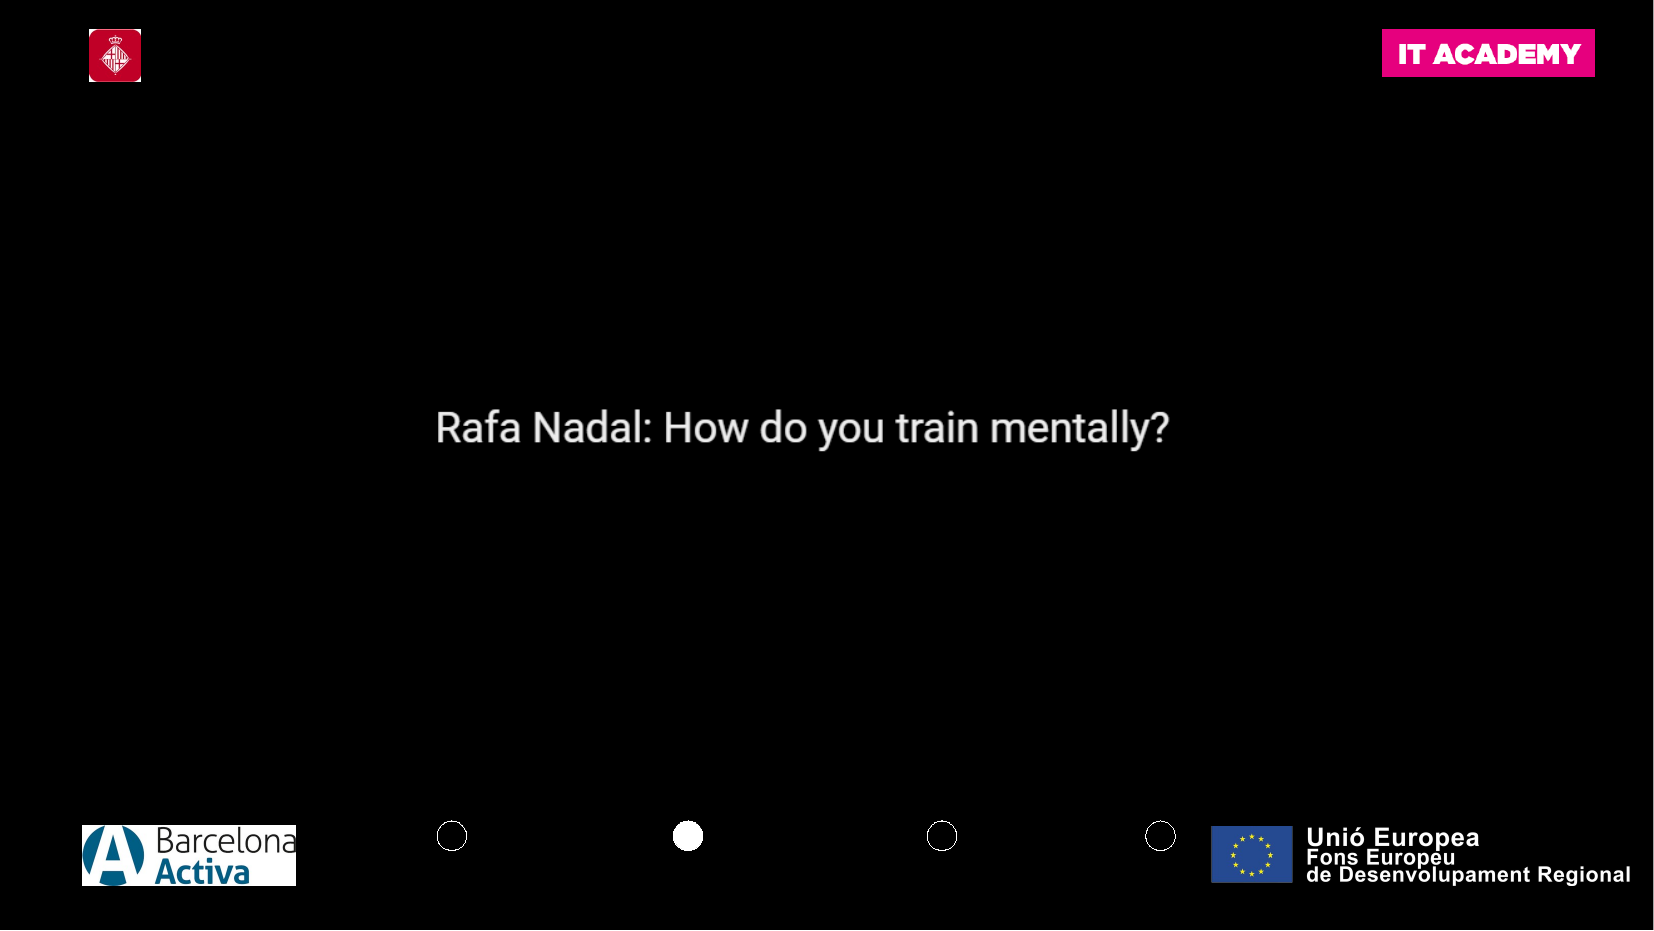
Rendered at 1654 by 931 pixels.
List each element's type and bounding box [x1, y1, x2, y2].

picture [422, 383, 1241, 493]
picture [1382, 29, 1595, 77]
picture [89, 29, 141, 82]
text_box [437, 820, 467, 851]
text_box [1145, 820, 1176, 851]
text_box [927, 820, 957, 851]
text_box [673, 820, 703, 851]
picture [1210, 826, 1631, 886]
picture [82, 825, 296, 886]
